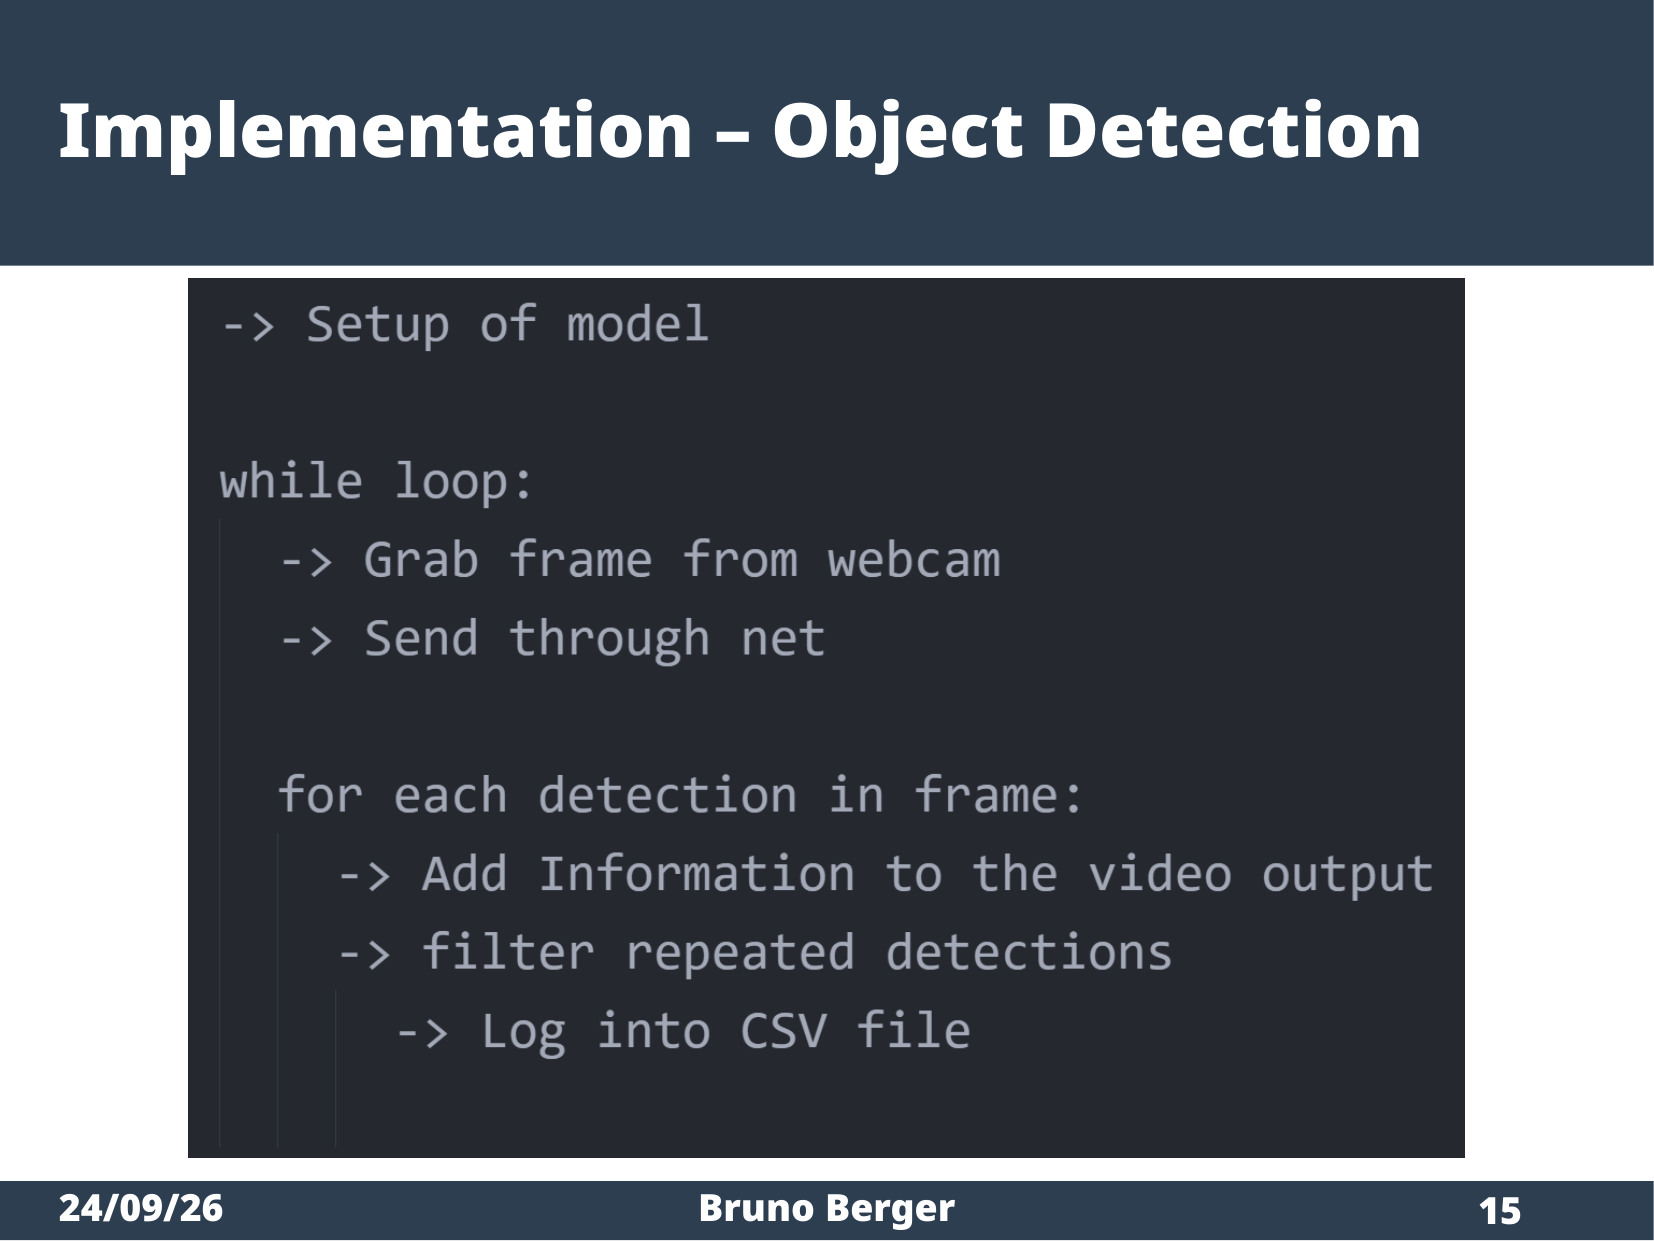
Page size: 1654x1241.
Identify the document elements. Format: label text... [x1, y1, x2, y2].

title Implementation – Object Detection [59, 49, 1595, 207]
picture [188, 278, 1465, 1158]
